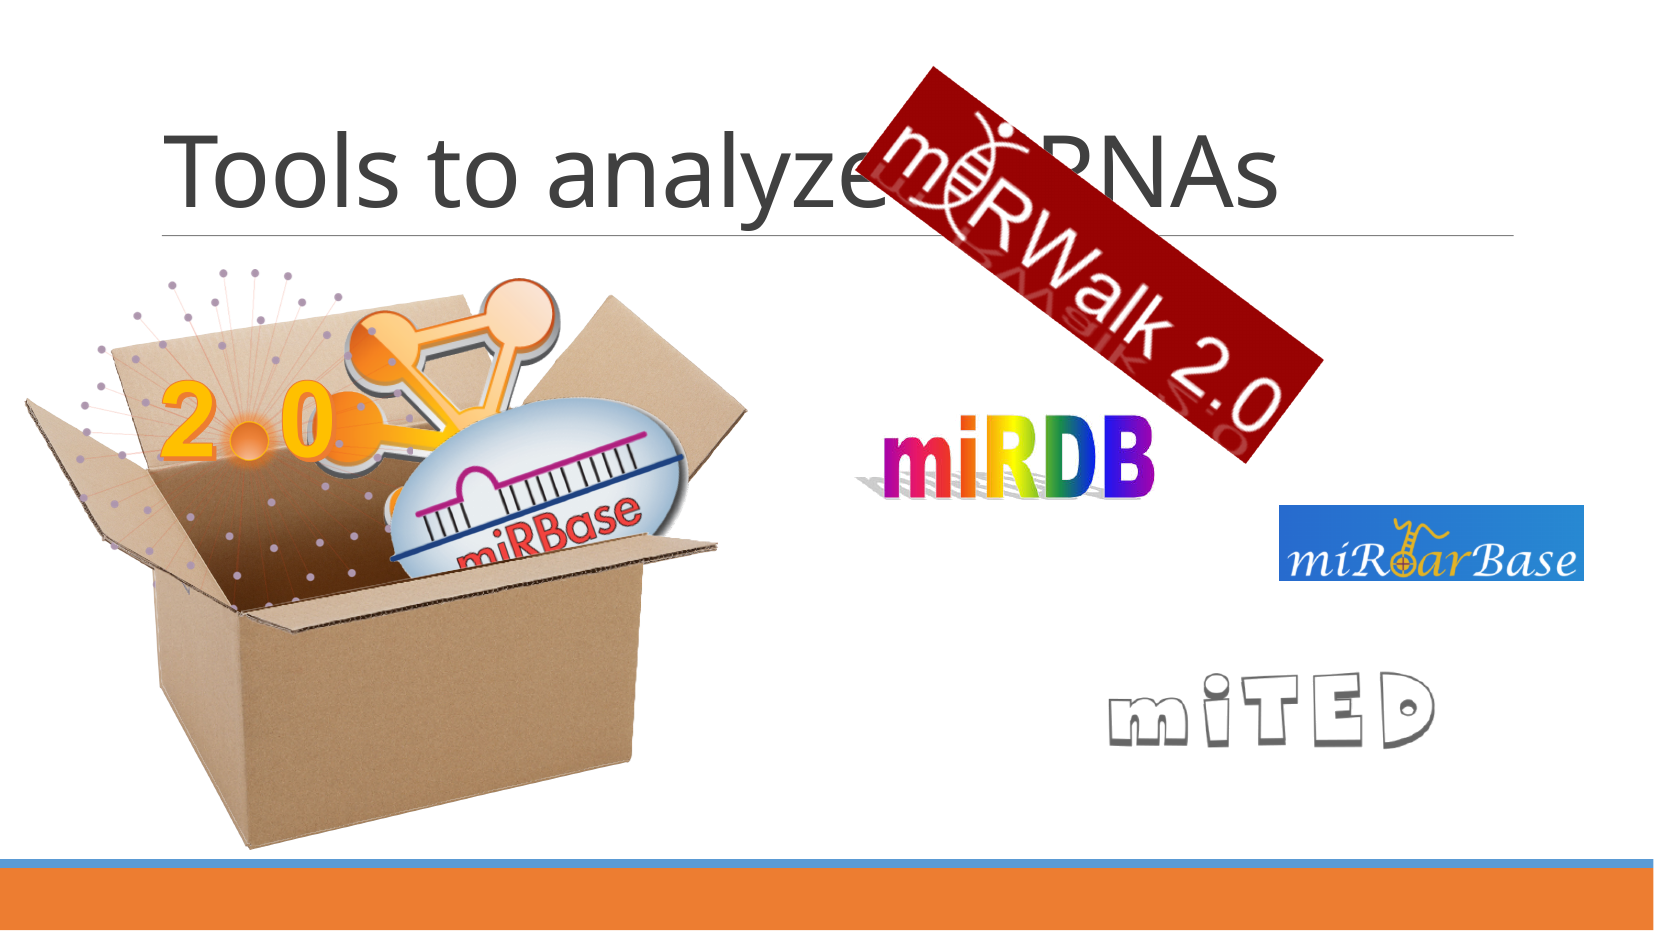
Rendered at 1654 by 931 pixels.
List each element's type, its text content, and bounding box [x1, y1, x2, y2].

title Tools to analyze miRNAs [148, 38, 1513, 236]
text_box [26, 395, 729, 847]
picture [1279, 505, 1584, 581]
picture [24, 268, 748, 850]
picture [854, 414, 1155, 500]
picture [1091, 659, 1441, 765]
picture [854, 65, 1324, 464]
